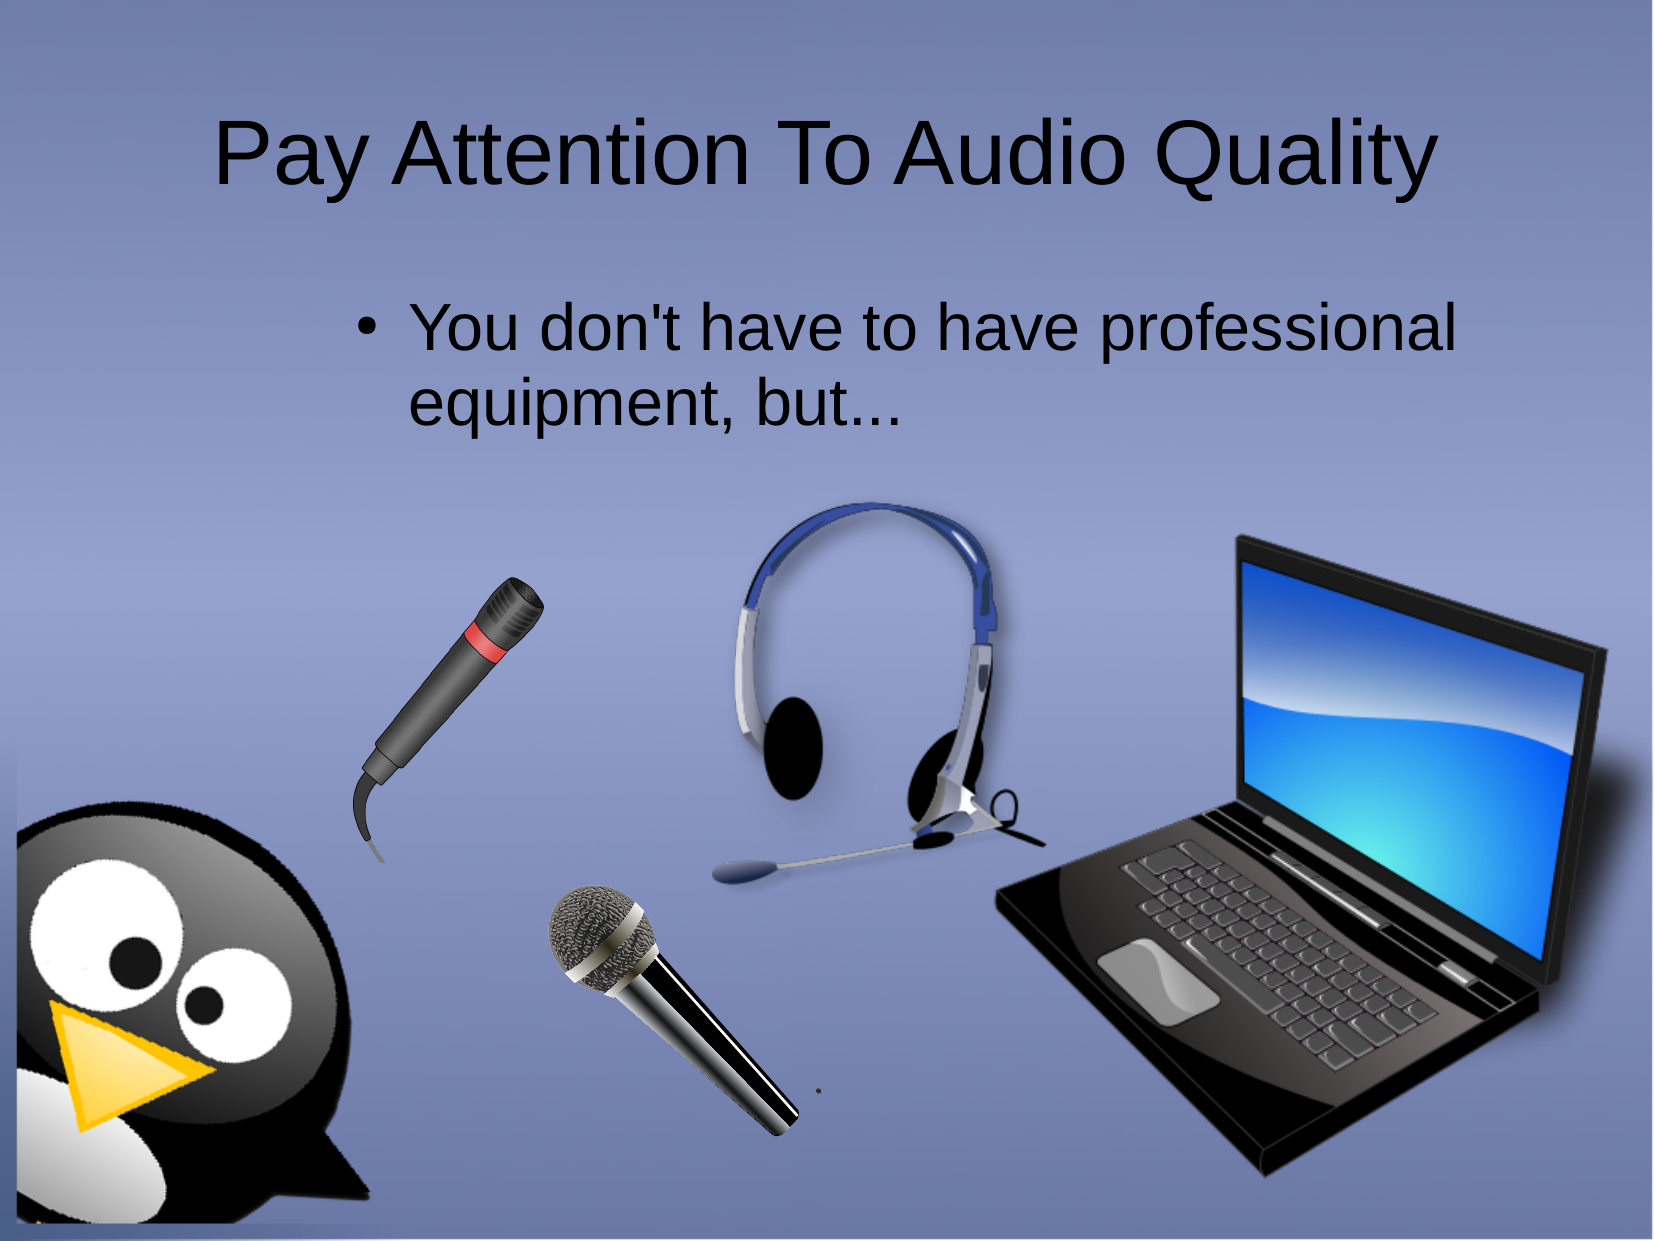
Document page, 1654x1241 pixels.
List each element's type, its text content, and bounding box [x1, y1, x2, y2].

picture [0, 0, 1654, 1241]
list You don't have to have professional equipment, but... [337, 290, 1571, 1109]
title Pay Attention To Audio Quality [82, 49, 1571, 257]
